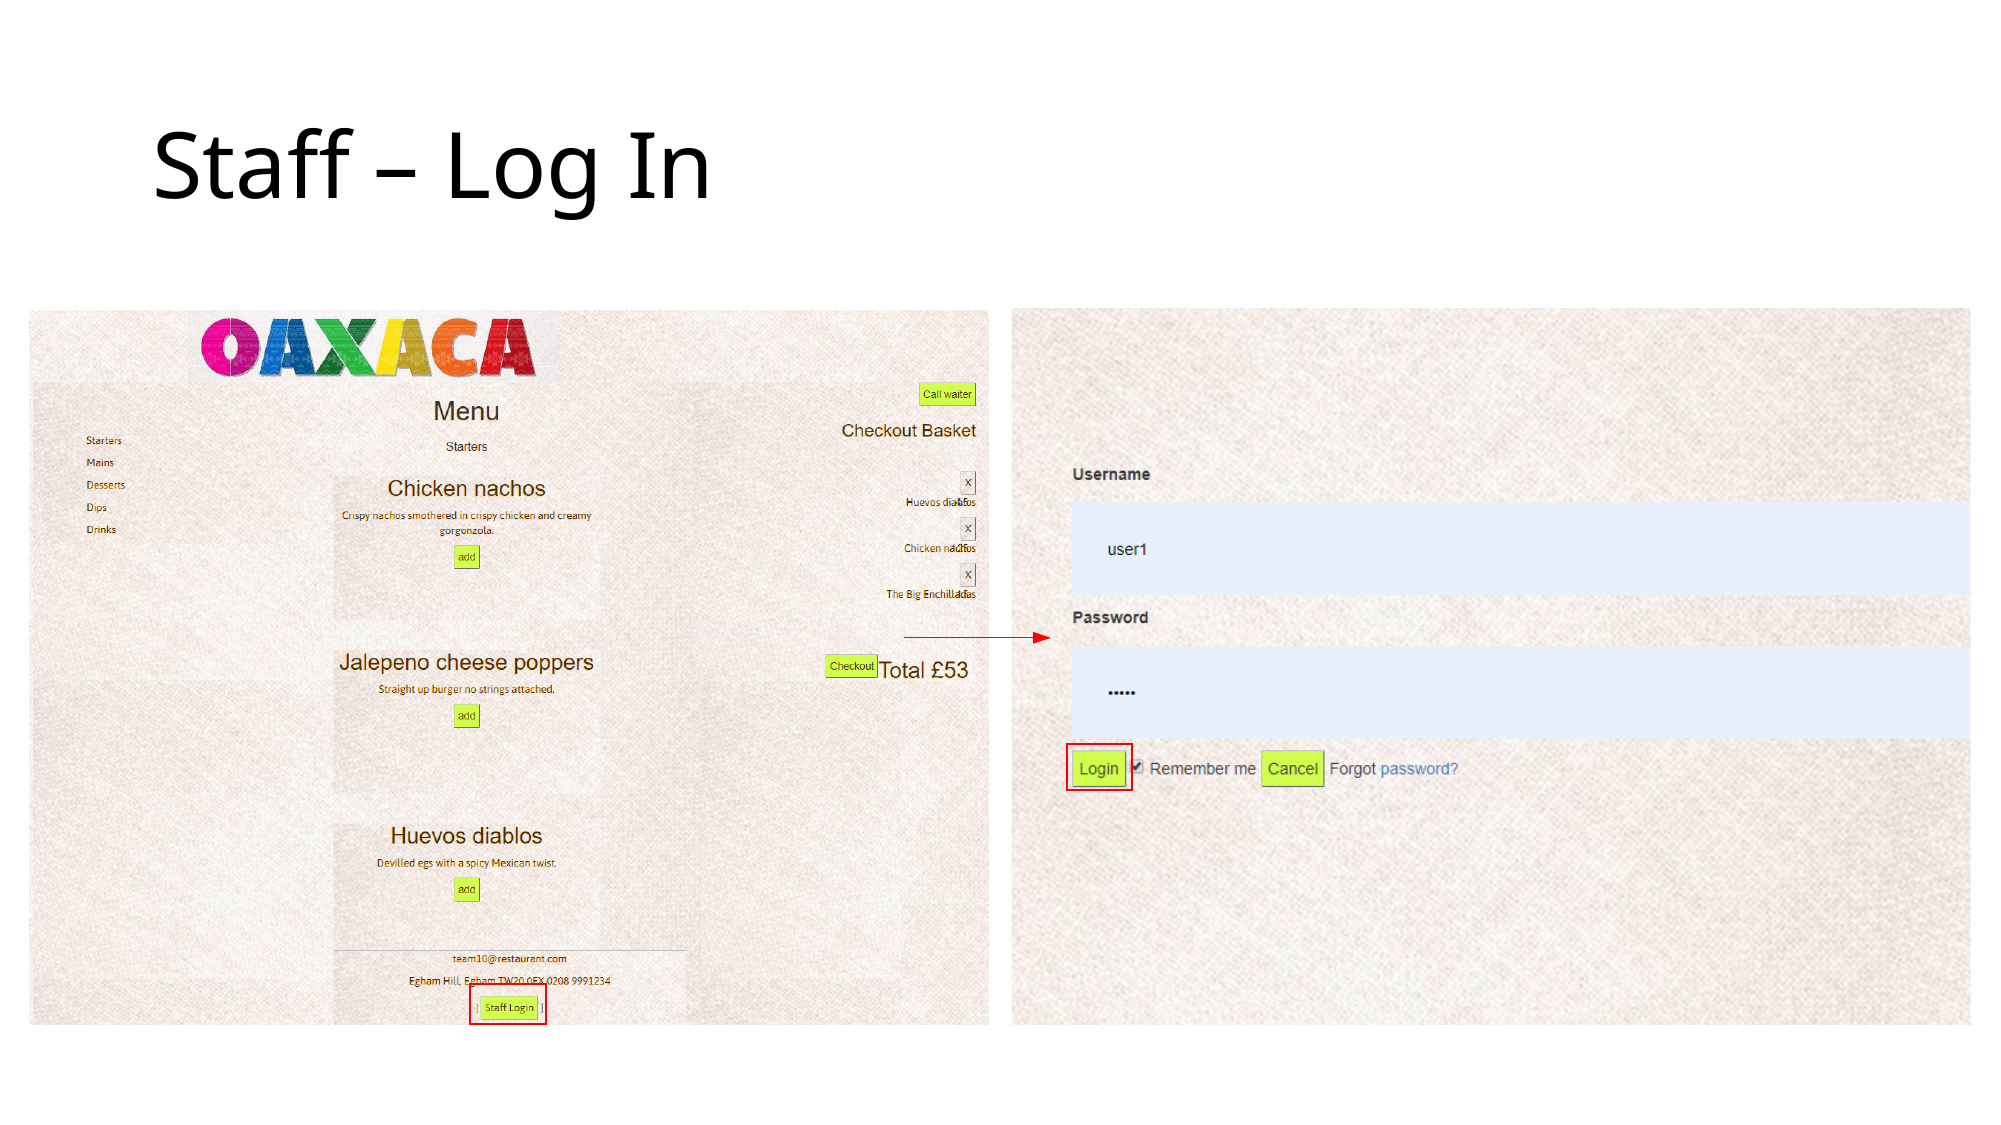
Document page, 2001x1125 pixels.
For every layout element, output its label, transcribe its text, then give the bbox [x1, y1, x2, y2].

picture [1011, 308, 1971, 1025]
title Staff – Log In [137, 59, 1863, 278]
picture [471, 985, 545, 1023]
picture [29, 310, 989, 1025]
